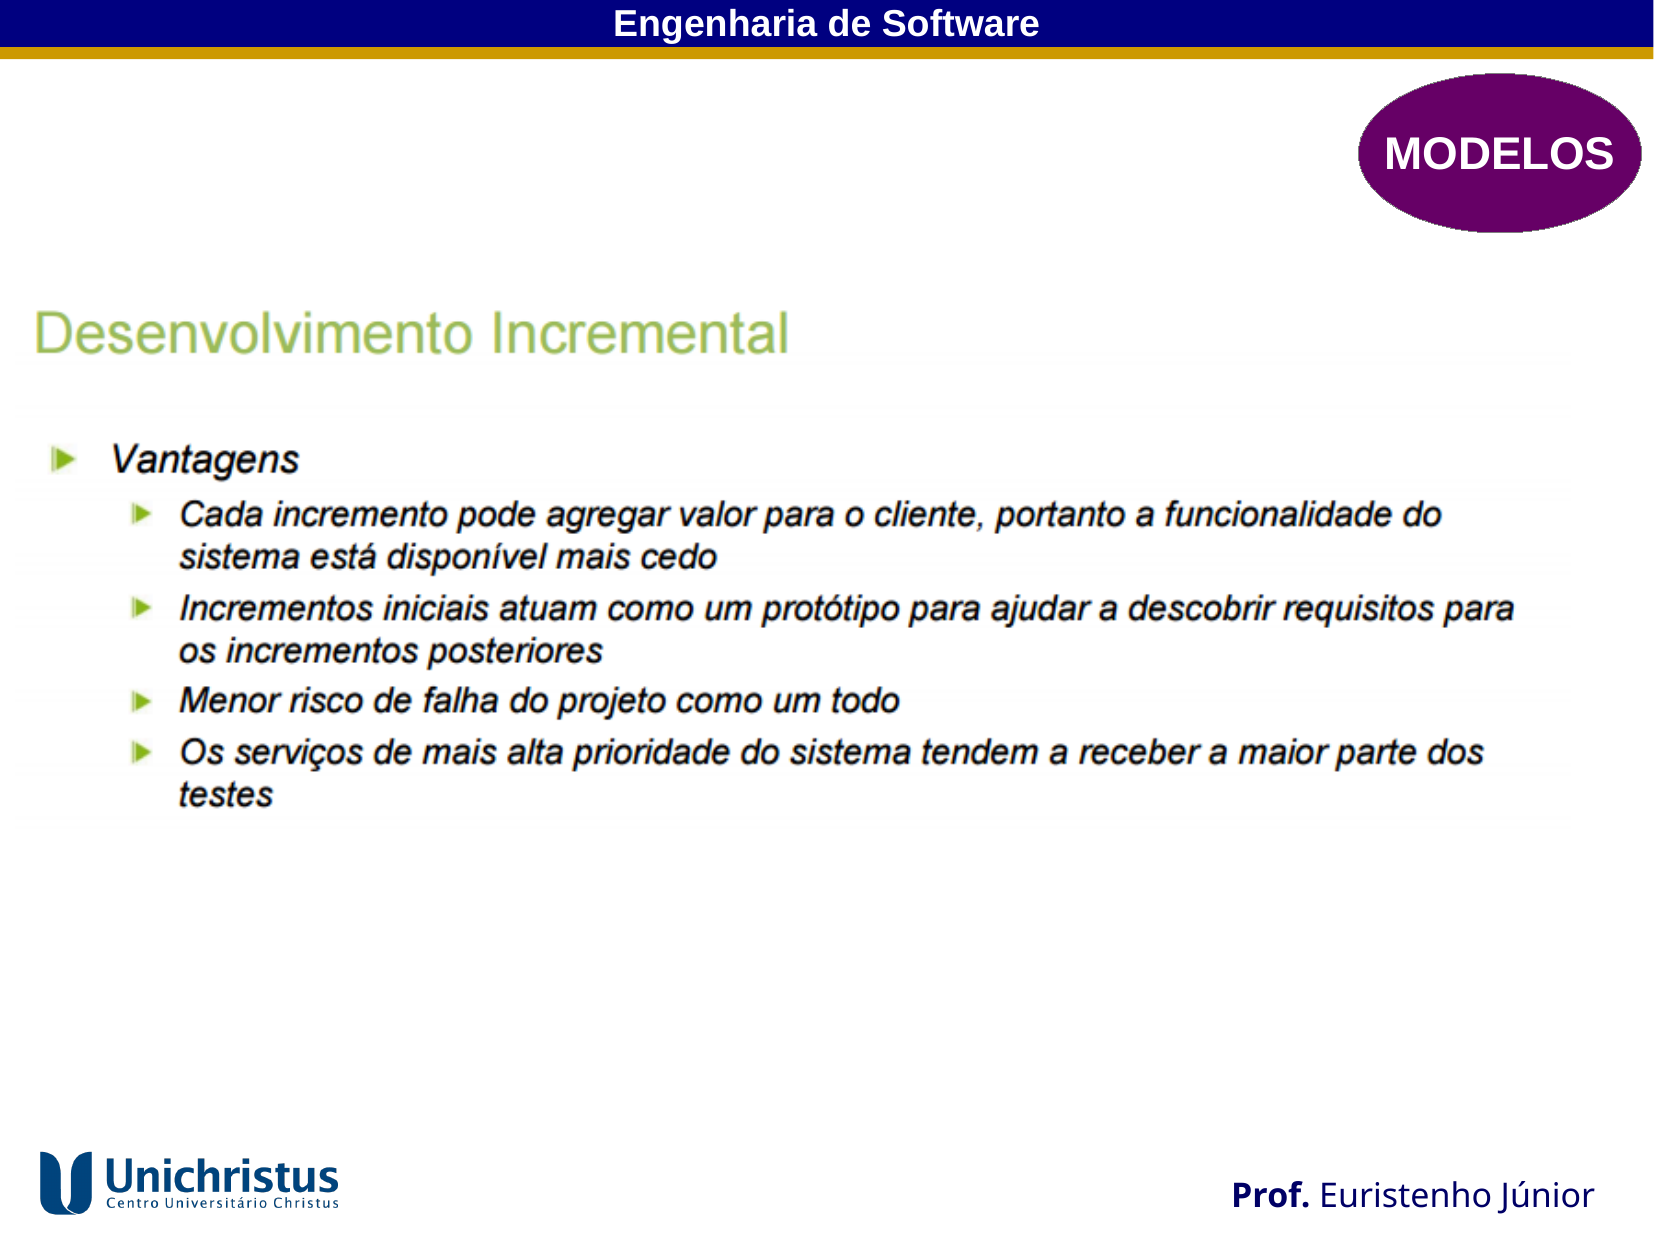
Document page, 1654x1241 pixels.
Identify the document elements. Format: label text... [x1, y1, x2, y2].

picture [35, 1148, 343, 1217]
picture [15, 298, 1571, 851]
text_box [0, 47, 1654, 60]
text_box Prof. Euristenho Júnior [1216, 1163, 1654, 1224]
text_box MODELOS [1358, 73, 1642, 233]
text_box Engenharia de Software [0, 0, 1654, 47]
